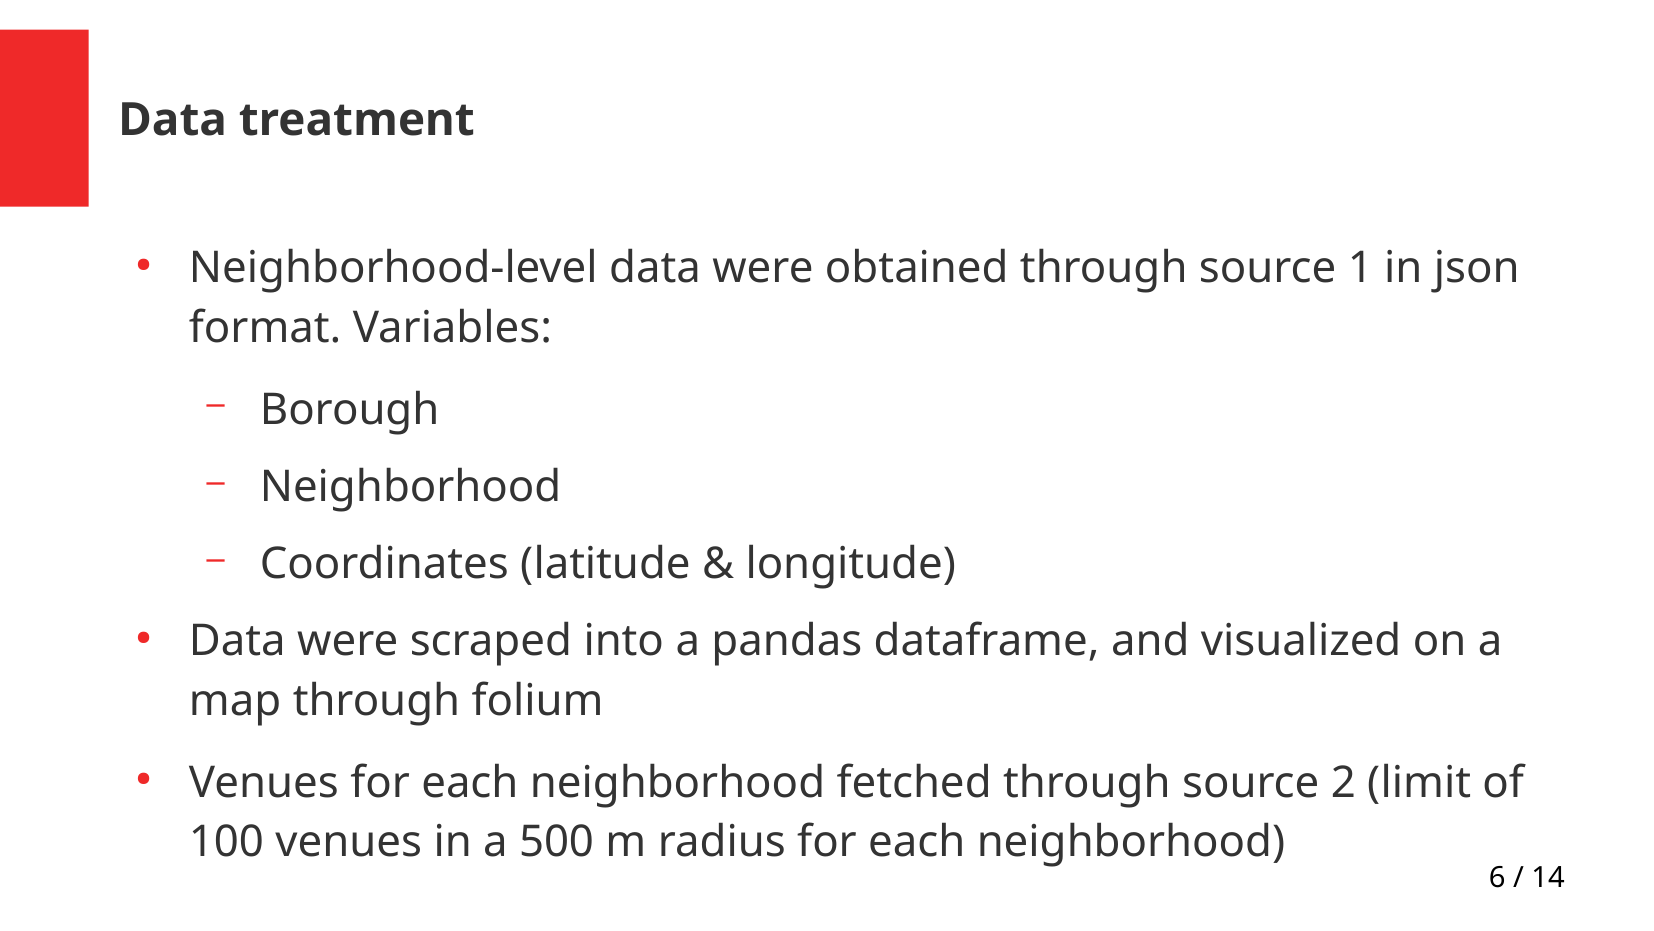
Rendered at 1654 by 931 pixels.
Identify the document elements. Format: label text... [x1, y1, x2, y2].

list Neighborhood-level data were obtained through source 1 in json format. Variables: Borough Neighborhood Coordinates (latitude & longitude) Data were scraped into a pandas dataframe, and visualized on a map through folium Venues for each neighborhood fetched through source 2 (limit of 100 venues in a 500 m radius for each neighborhood) [118, 236, 1595, 798]
title Data treatment [118, 29, 1595, 207]
